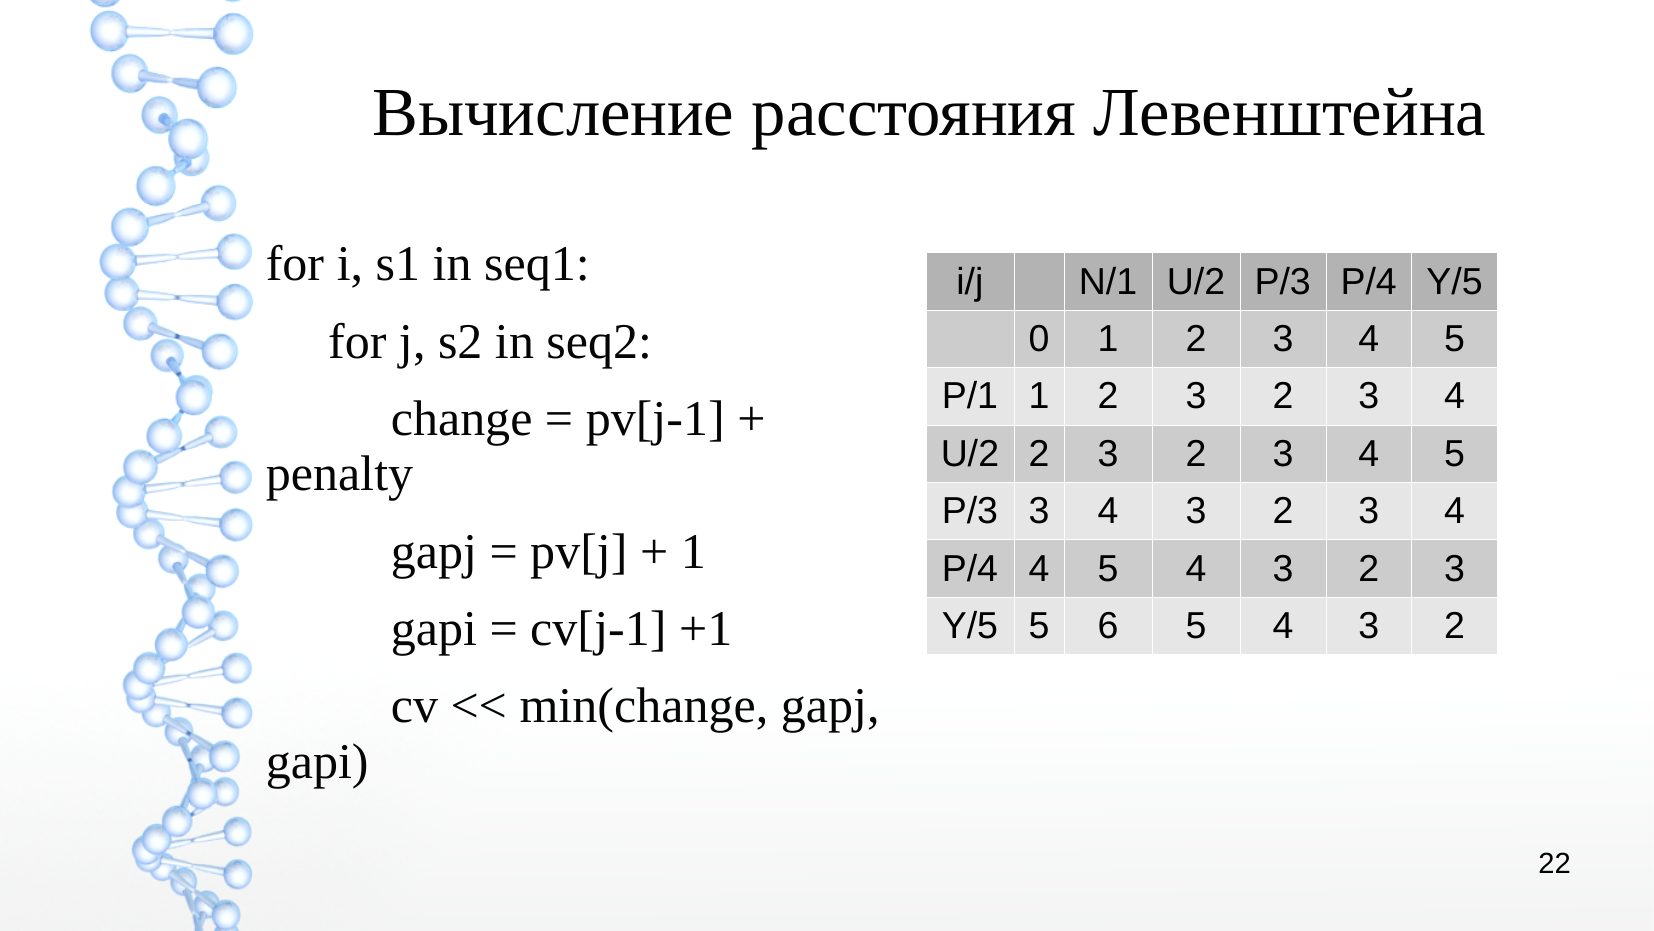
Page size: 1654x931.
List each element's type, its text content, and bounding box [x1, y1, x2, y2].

table_cell 3 [1412, 540, 1497, 597]
table_cell 4 [1065, 483, 1152, 539]
table_cell 1 [1015, 368, 1064, 425]
table_cell 5 [1065, 540, 1152, 597]
table_cell 3 [1241, 426, 1326, 482]
table_cell 4 [1327, 311, 1411, 367]
table_cell P/4 [927, 540, 1014, 597]
table_header N/1 [1065, 253, 1152, 310]
table_cell 3 [1327, 483, 1411, 539]
table_cell 2 [1153, 426, 1240, 482]
list for i, s1 in seq1: for j, s2 in seq2: change = pv[j-1] + penalty gapj = pv[j] + 1 gapi = cv[j-1] +1 cv << min(change, gapj, gapi) [265, 236, 886, 815]
table_cell 5 [1015, 598, 1064, 654]
table_cell 4 [1412, 368, 1497, 425]
table_cell 2 [1327, 540, 1411, 597]
table_cell 2 [1241, 483, 1326, 539]
table_cell 3 [1327, 368, 1411, 425]
table_cell 3 [1015, 483, 1064, 539]
table_cell 4 [1327, 426, 1411, 482]
table_cell 4 [1412, 483, 1497, 539]
table_cell 3 [1065, 426, 1152, 482]
table_cell 3 [1327, 598, 1411, 654]
table_cell P/1 [927, 368, 1014, 425]
table_cell 5 [1412, 426, 1497, 482]
table_header [1015, 253, 1064, 310]
table_header Y/5 [1412, 253, 1497, 310]
table_header U/2 [1153, 253, 1240, 310]
table_cell 5 [1153, 598, 1240, 654]
table_cell 2 [1241, 368, 1326, 425]
table_cell 3 [1153, 368, 1240, 425]
table_header i/j [927, 253, 1014, 310]
table_cell [927, 311, 1014, 367]
table_cell 2 [1065, 368, 1152, 425]
table_header P/3 [1241, 253, 1326, 310]
table_cell Y/5 [927, 598, 1014, 654]
table_cell 3 [1241, 540, 1326, 597]
table_cell 2 [1412, 598, 1497, 654]
table_cell 4 [1015, 540, 1064, 597]
table_cell 3 [1241, 311, 1326, 367]
table_cell 2 [1015, 426, 1064, 482]
table_cell P/3 [927, 483, 1014, 539]
table_cell 3 [1153, 483, 1240, 539]
table_cell 5 [1412, 311, 1497, 367]
table_header P/4 [1327, 253, 1411, 310]
table_cell 4 [1153, 540, 1240, 597]
picture [0, 0, 1654, 931]
table_cell 0 [1015, 311, 1064, 367]
title Вычисление расстояния Левенштейна [265, 35, 1595, 189]
table_cell 1 [1065, 311, 1152, 367]
table_cell 4 [1241, 598, 1326, 654]
table_cell 6 [1065, 598, 1152, 654]
table_cell 2 [1153, 311, 1240, 367]
table_cell U/2 [927, 426, 1014, 482]
